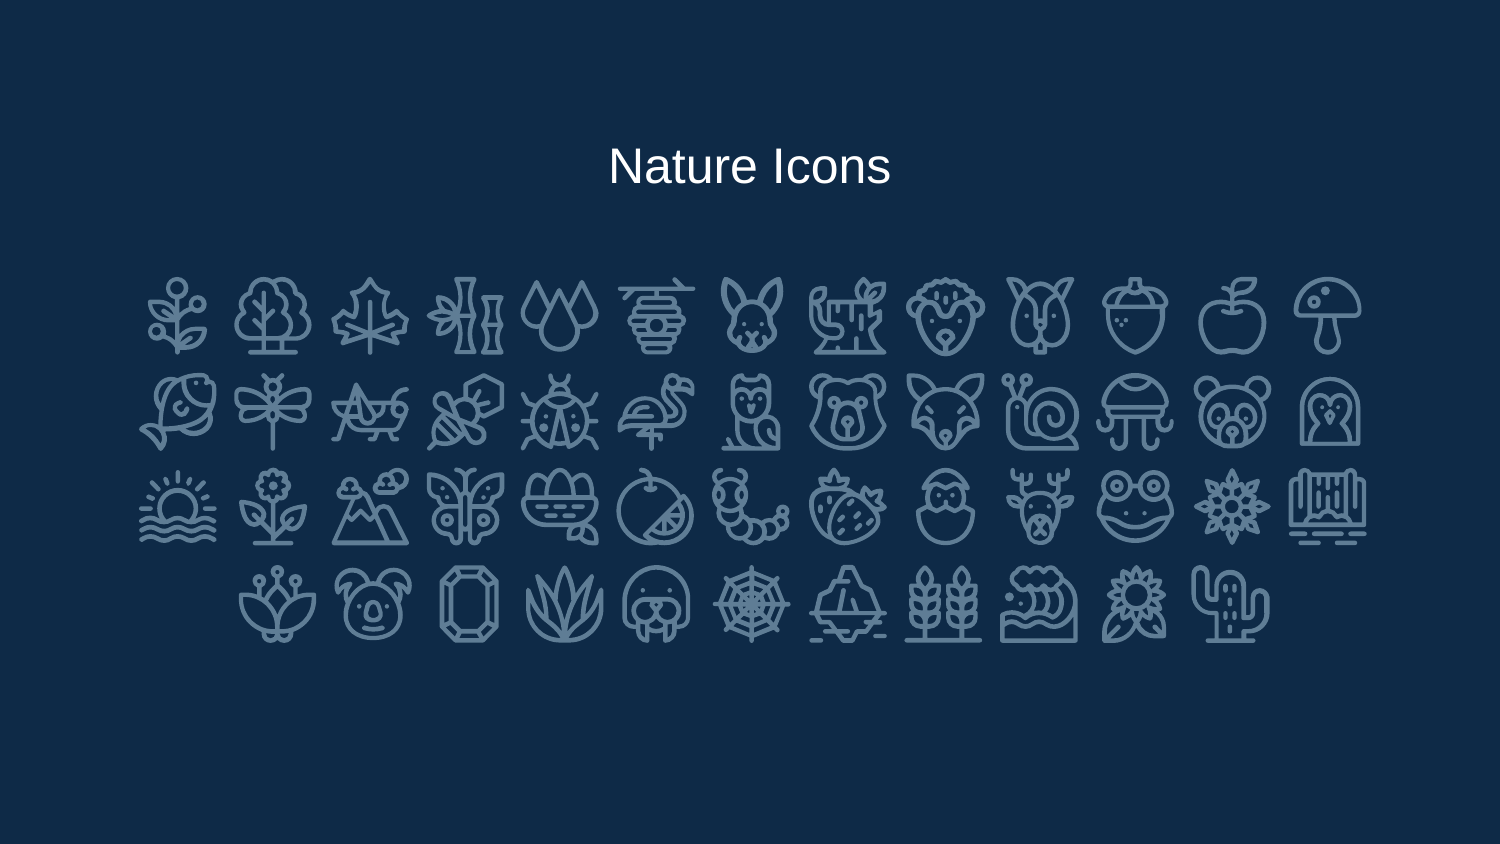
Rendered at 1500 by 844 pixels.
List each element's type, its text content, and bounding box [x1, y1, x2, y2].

text_box [200, 494, 210, 501]
text_box [139, 487, 217, 525]
text_box [1191, 564, 1270, 643]
text_box [520, 467, 599, 546]
text_box [520, 373, 599, 451]
text_box [905, 277, 986, 357]
text_box [1288, 531, 1308, 537]
text_box [904, 565, 983, 643]
text_box [808, 564, 888, 643]
text_box [1198, 276, 1267, 355]
text_box [809, 276, 887, 355]
text_box [234, 373, 312, 451]
text_box [149, 480, 161, 492]
text_box [426, 373, 505, 451]
text_box [1004, 592, 1014, 602]
text_box [873, 633, 887, 639]
text_box [175, 470, 181, 484]
text_box [439, 565, 499, 643]
text_box [194, 480, 206, 492]
text_box [1311, 531, 1344, 537]
text_box [622, 565, 691, 643]
text_box [147, 276, 208, 355]
text_box [526, 565, 604, 643]
text_box [721, 373, 781, 451]
text_box [1299, 376, 1361, 446]
text_box [1193, 375, 1272, 449]
text_box [906, 373, 985, 451]
text_box [138, 506, 153, 511]
text_box [809, 638, 824, 643]
text_box [617, 372, 695, 451]
text_box Nature Icons [171, 118, 1328, 198]
text_box [1096, 470, 1175, 543]
text_box [202, 506, 217, 511]
text_box [915, 467, 976, 546]
text_box [1293, 276, 1362, 355]
text_box [712, 467, 790, 546]
text_box [1298, 540, 1321, 546]
text_box [372, 467, 410, 495]
text_box [146, 494, 155, 501]
text_box [139, 524, 217, 534]
text_box [334, 567, 412, 641]
text_box [139, 372, 217, 451]
text_box [331, 476, 409, 546]
text_box [1006, 277, 1075, 355]
text_box [1096, 372, 1174, 451]
text_box [1348, 531, 1367, 537]
text_box [809, 373, 887, 451]
text_box [139, 534, 217, 543]
text_box [1334, 540, 1358, 546]
text_box [426, 276, 477, 355]
text_box [426, 467, 505, 546]
text_box [1001, 373, 1080, 451]
text_box [1006, 467, 1075, 545]
text_box [481, 295, 504, 355]
text_box [617, 277, 696, 355]
text_box [1193, 468, 1271, 546]
text_box [238, 565, 317, 643]
text_box [331, 276, 409, 355]
text_box [1102, 277, 1169, 355]
text_box [712, 565, 791, 643]
text_box [163, 476, 170, 486]
text_box [239, 467, 308, 546]
text_box [520, 279, 599, 352]
text_box [331, 382, 409, 442]
text_box [720, 277, 784, 353]
text_box [616, 467, 694, 546]
text_box [186, 476, 193, 486]
text_box [1000, 565, 1078, 643]
text_box [1288, 467, 1367, 528]
text_box [1102, 565, 1167, 643]
text_box [808, 467, 887, 546]
text_box [234, 276, 312, 355]
